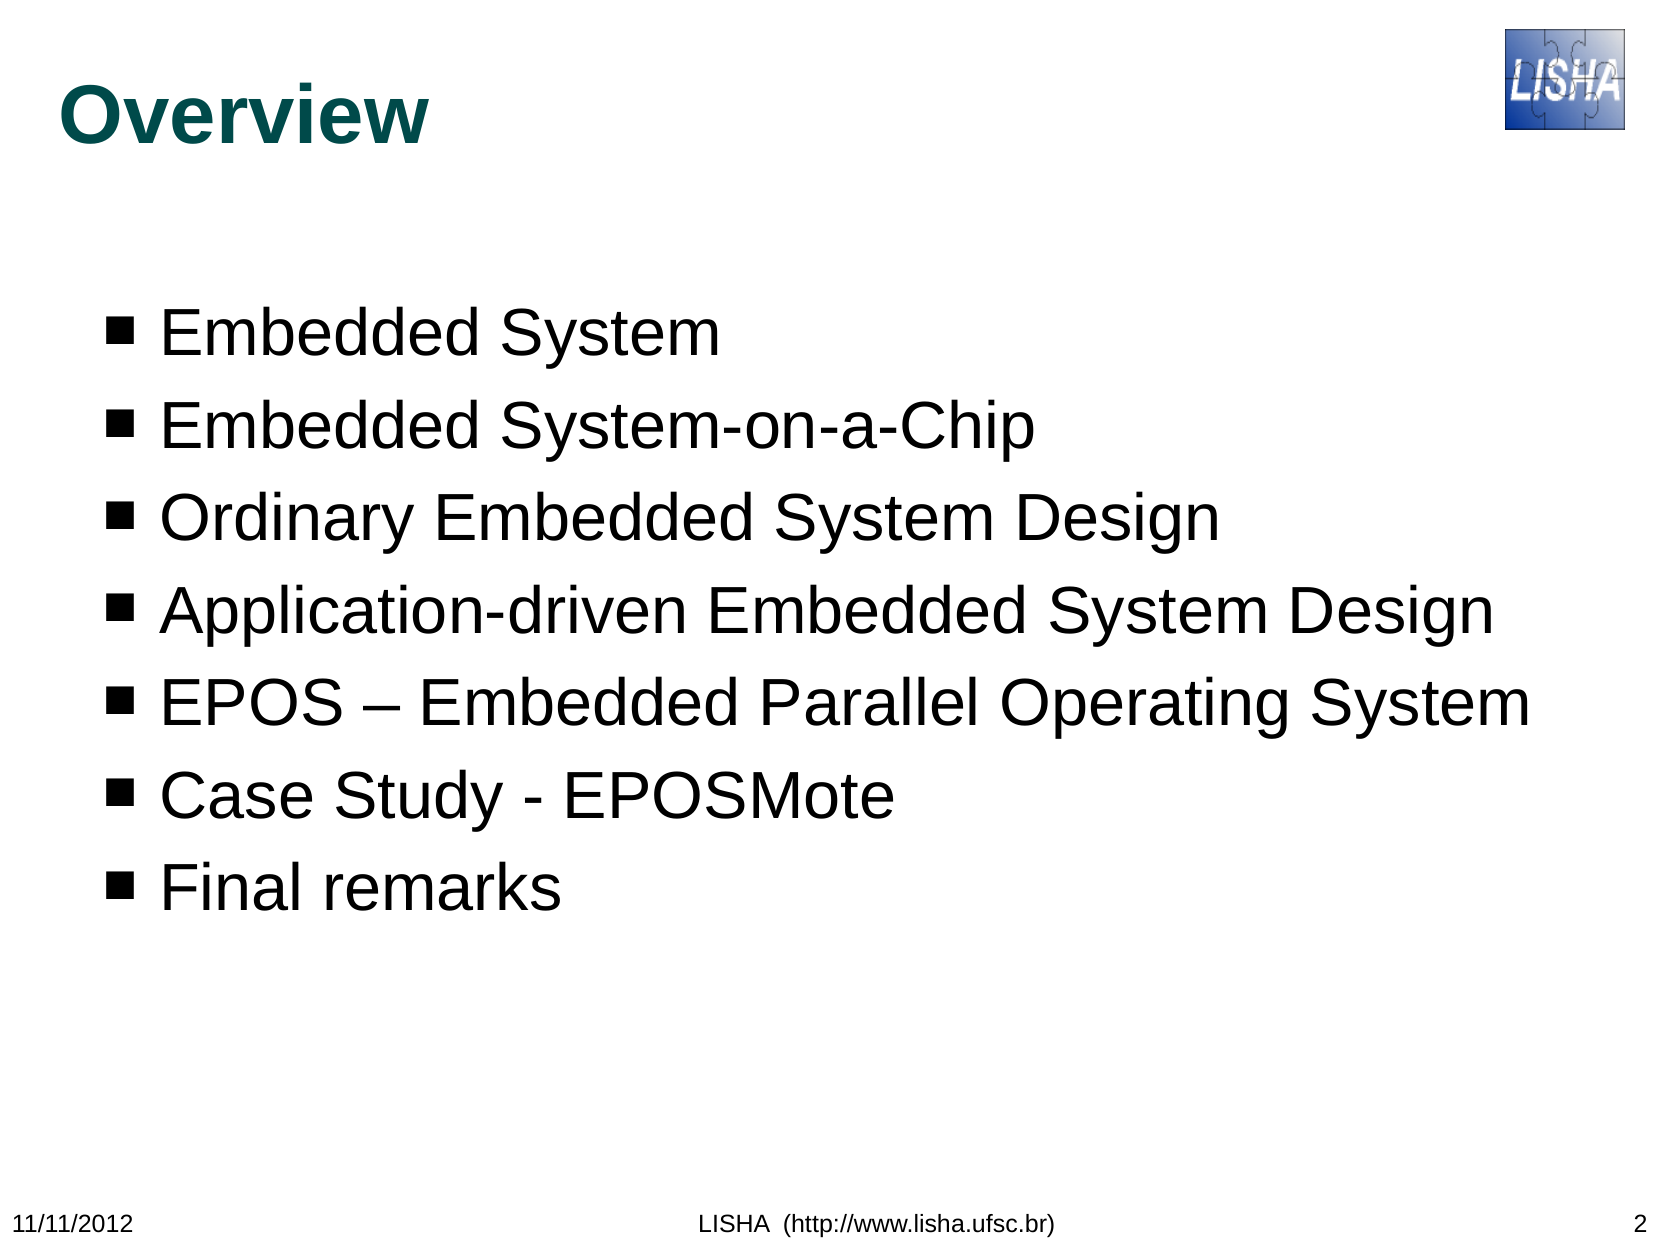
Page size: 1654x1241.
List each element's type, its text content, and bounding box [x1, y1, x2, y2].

title Overview [58, 11, 1463, 219]
list Embedded System Embedded System-on-a-Chip Ordinary Embedded System Design Application-driven Embedded System Design EPOS – Embedded Parallel Operating System Case Study - EPOSMote Final remarks [59, 295, 1595, 1182]
picture [1505, 29, 1625, 130]
